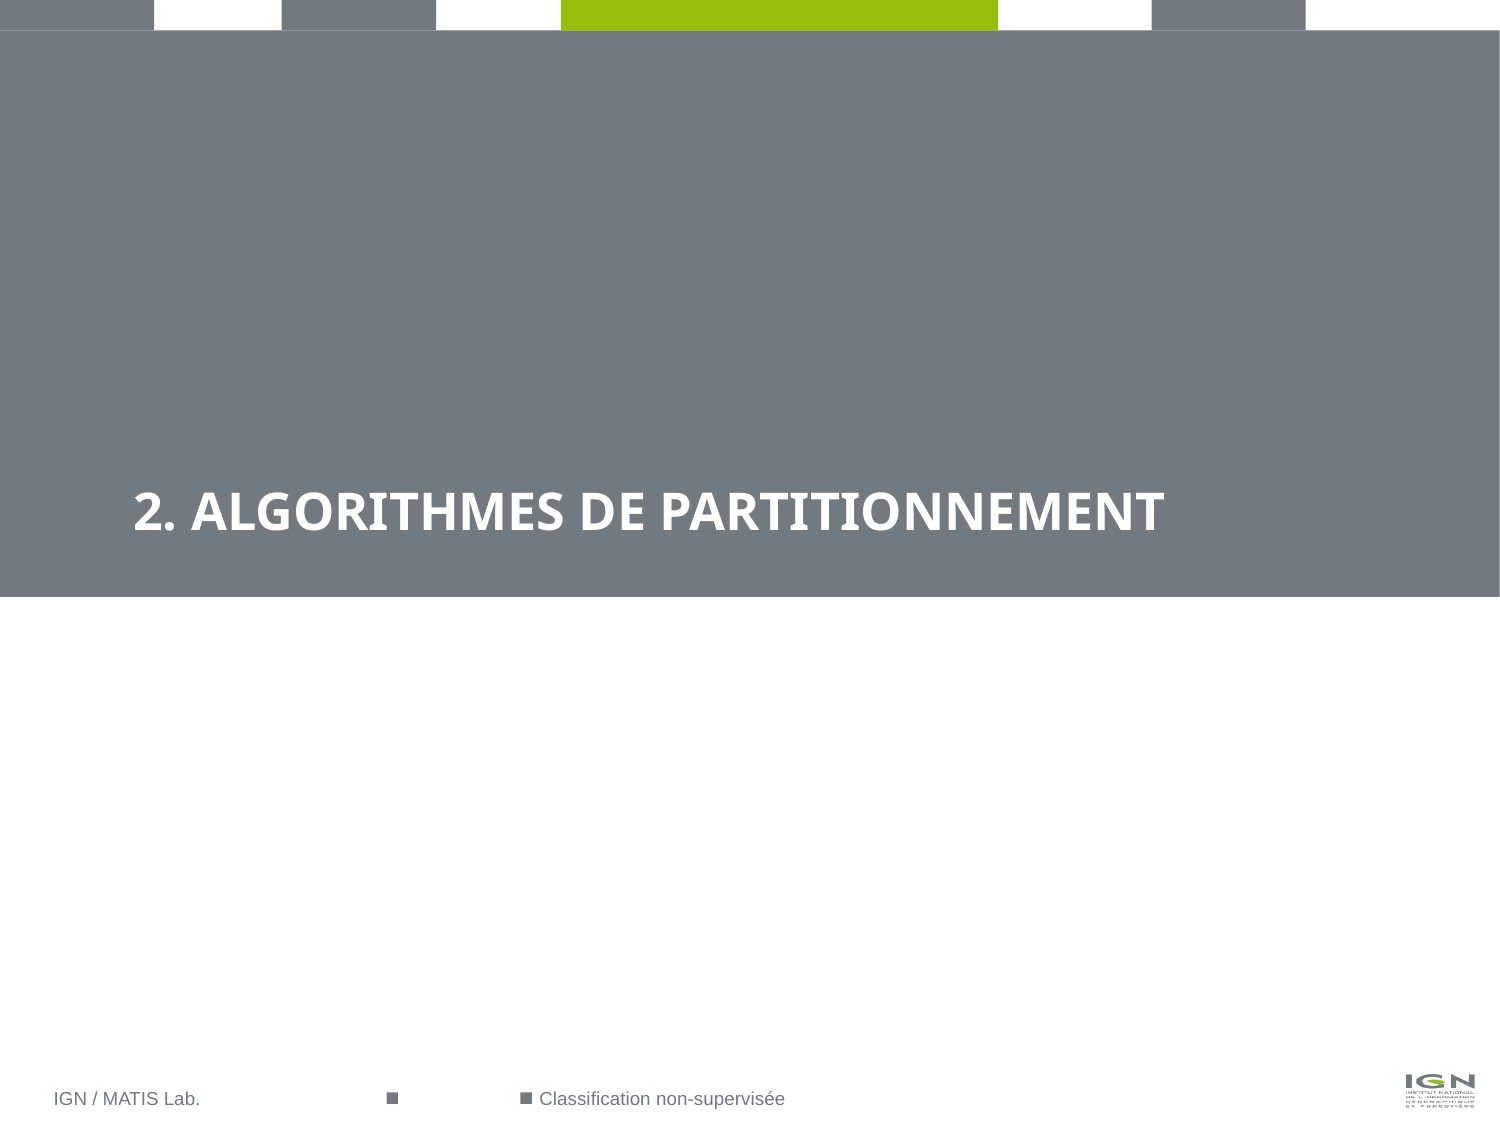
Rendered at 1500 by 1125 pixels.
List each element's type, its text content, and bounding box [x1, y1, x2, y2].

text_box 2. ALGORITHMES DE PARTITIONNEMENT [118, 471, 1393, 752]
text_box Classification non-supervisée [524, 1067, 875, 1125]
picture [1404, 1074, 1475, 1108]
text_box IGN / MATIS Lab. [39, 1067, 360, 1125]
